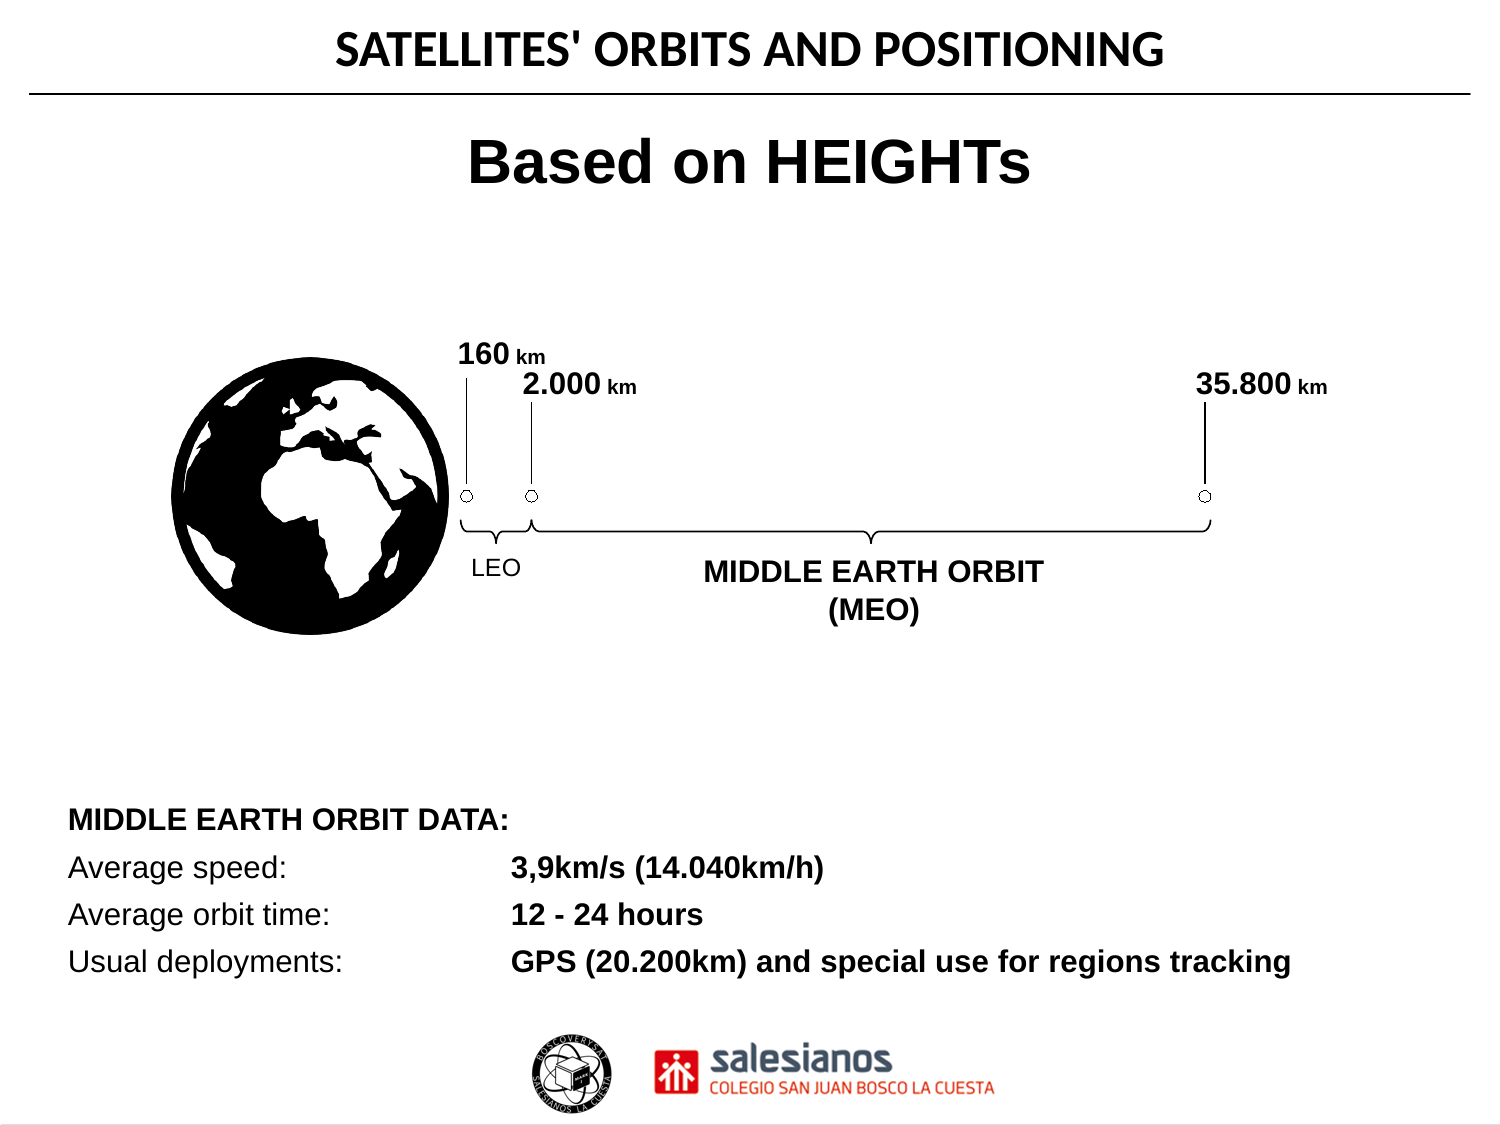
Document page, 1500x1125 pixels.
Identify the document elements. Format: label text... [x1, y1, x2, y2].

text_box Average speed: [53, 839, 485, 887]
text_box Based on HEIGHTs [35, 113, 1465, 204]
text_box [1198, 490, 1211, 503]
text_box MIDDLE EARTH ORBIT (MEO) [655, 544, 1093, 634]
text_box MIDDLE EARTH ORBIT DATA: [53, 792, 1441, 845]
text_box 35.800 km [1181, 355, 1371, 408]
text_box Usual deployments: [53, 940, 485, 987]
text_box SATELLITES' ORBITS AND POSITIONING [23, 7, 1477, 85]
text_box [460, 490, 473, 503]
text_box Average orbit time: [53, 887, 485, 940]
text_box 12 - 24 hours [496, 893, 928, 934]
text_box 2.000 km [507, 355, 697, 408]
text_box GPS (20.200km) and special use for regions tracking [496, 934, 1430, 987]
text_box 160 km [442, 326, 632, 379]
text_box 3,9km/s (14.040km/h) [496, 839, 928, 893]
text_box [525, 490, 538, 503]
text_box LEO [454, 544, 538, 590]
picture [0, 0, 1500, 1125]
